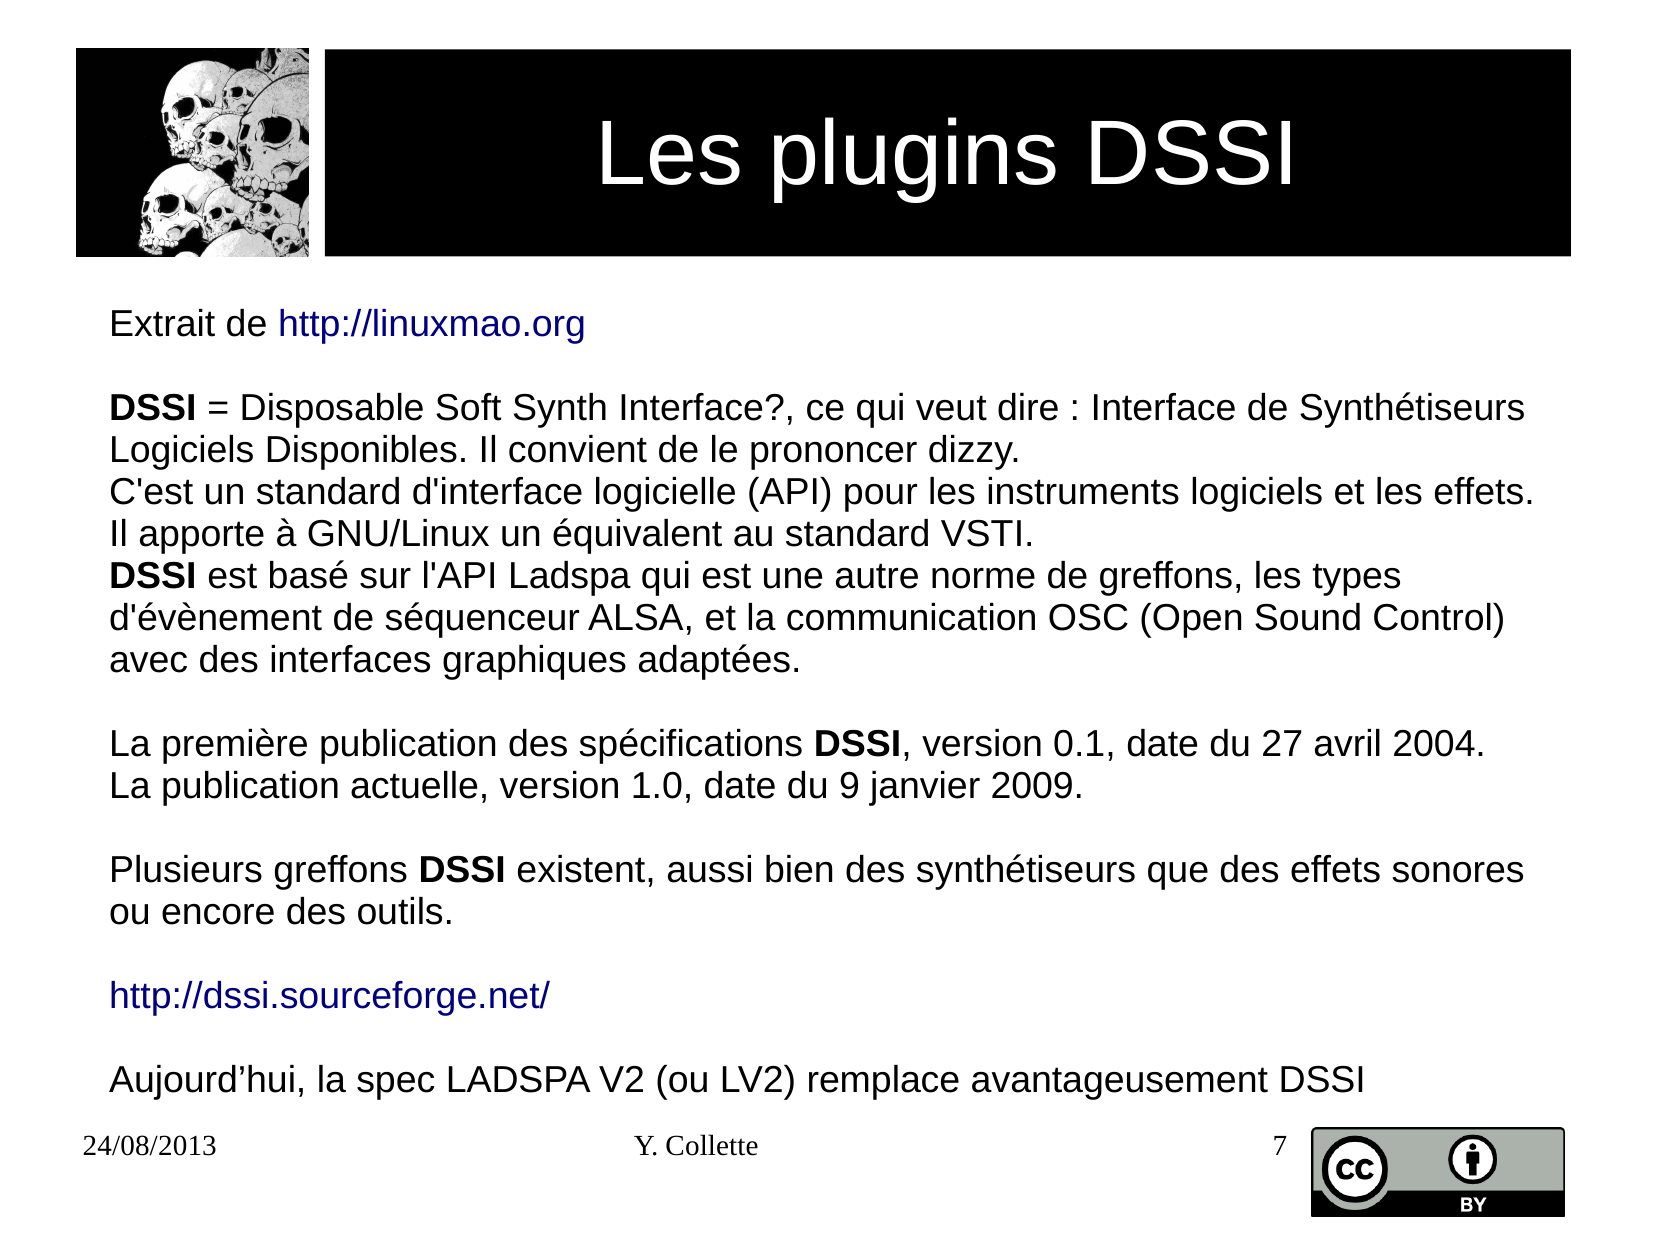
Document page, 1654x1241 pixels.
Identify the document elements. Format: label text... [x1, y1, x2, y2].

picture [76, 48, 309, 257]
picture [1311, 1127, 1565, 1217]
title Les plugins DSSI [324, 49, 1571, 257]
text_box Extrait de http://linuxmao.org DSSI = Disposable Soft Synth Interface?, ce qui veut dire : Interface de Synthétiseurs Logiciels Disponibles. Il convient de le prononcer dizzy. C'est un standard d'interface logicielle (API) pour les instruments logiciels et les effets. Il apporte à GNU/Linux un équivalent au standard VSTI. DSSI est basé sur l'API Ladspa qui est une autre norme de greffons, les types d'évènement de séquenceur ALSA, et la communication OSC (Open Sound Control) avec des interfaces graphiques adaptées. La première publication des spécifications DSSI, version 0.1, date du 27 avril 2004. La publication actuelle, version 1.0, date du 9 janvier 2009. Plusieurs greffons DSSI existent, aussi bien des synthétiseurs que des effets sonores ou encore des outils. http://dssi.sourceforge.net/ Aujourd’hui, la spec LADSPA V2 (ou LV2) remplace avantageusement DSSI [94, 295, 1571, 1108]
